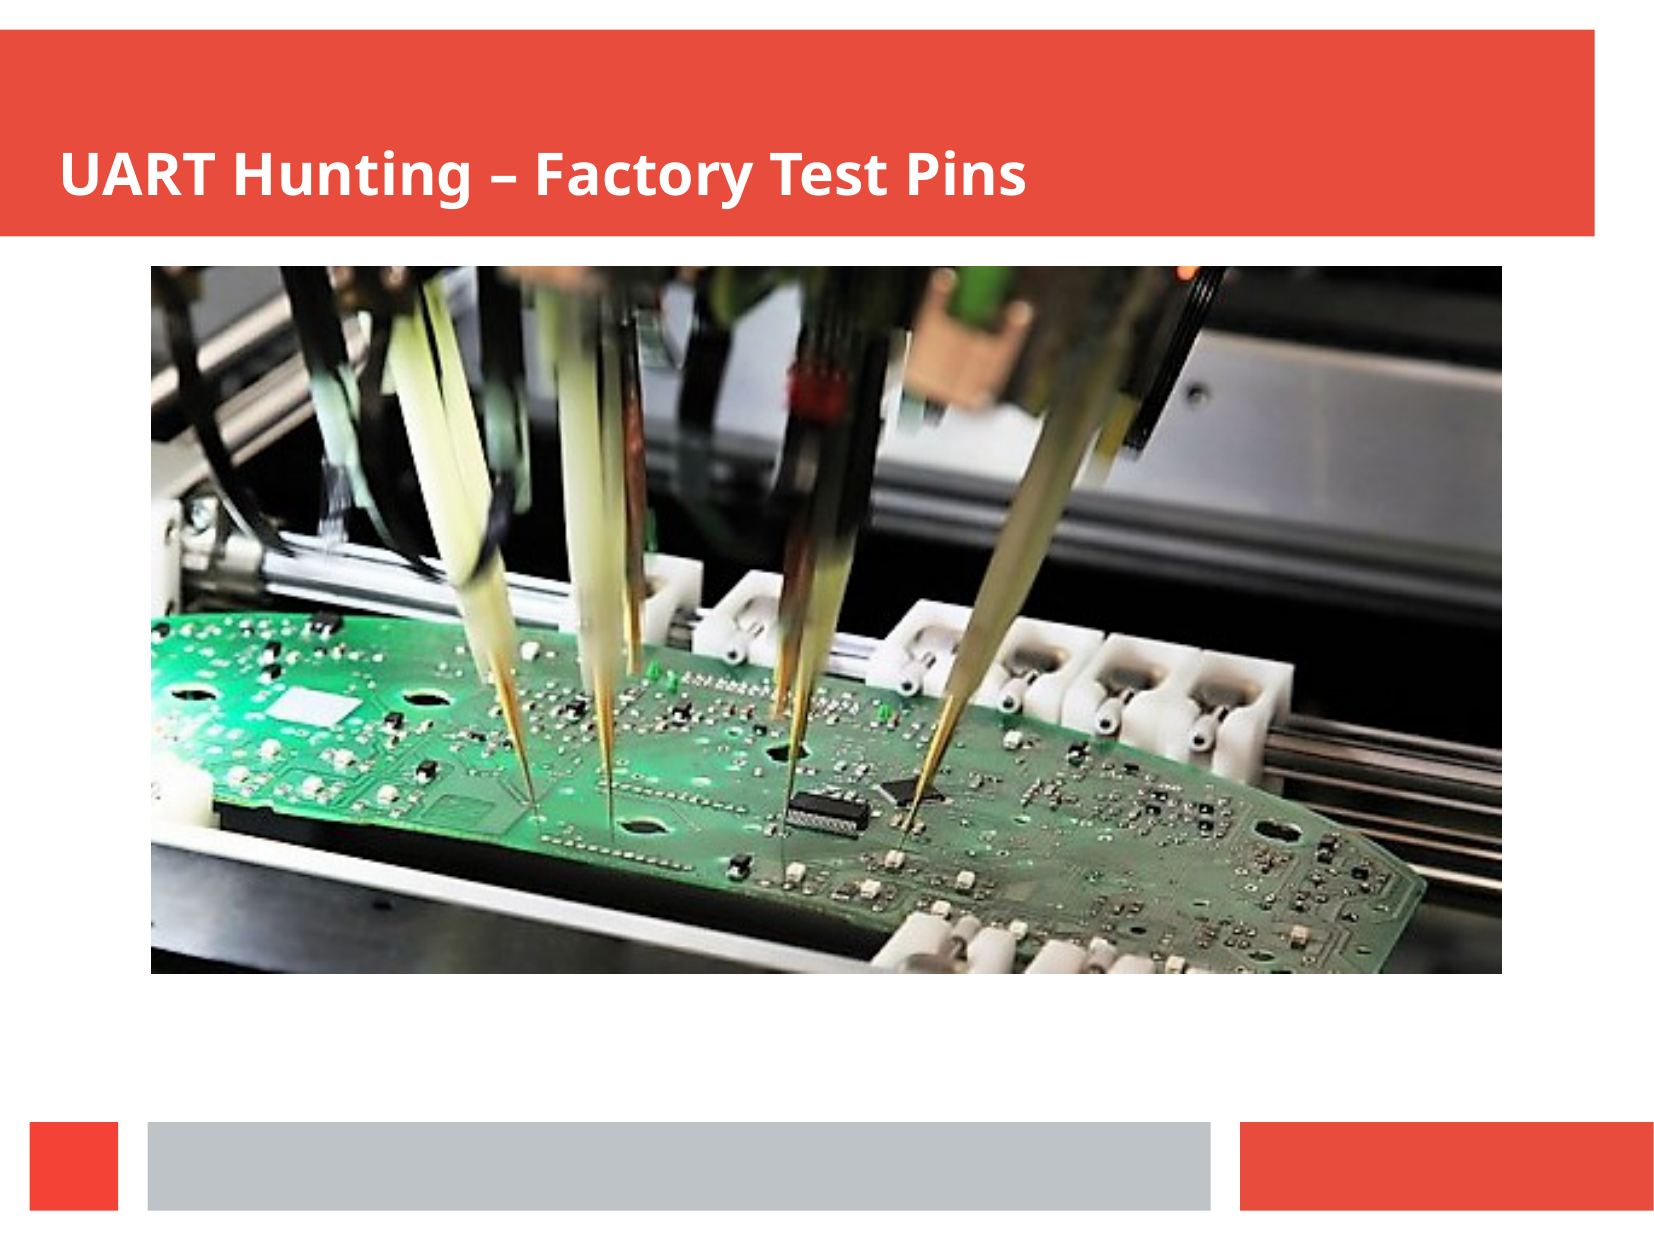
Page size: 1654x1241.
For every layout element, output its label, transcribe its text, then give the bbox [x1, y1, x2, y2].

picture [151, 266, 1502, 974]
text_box UART Hunting – Factory Test Pins [59, 135, 1595, 207]
